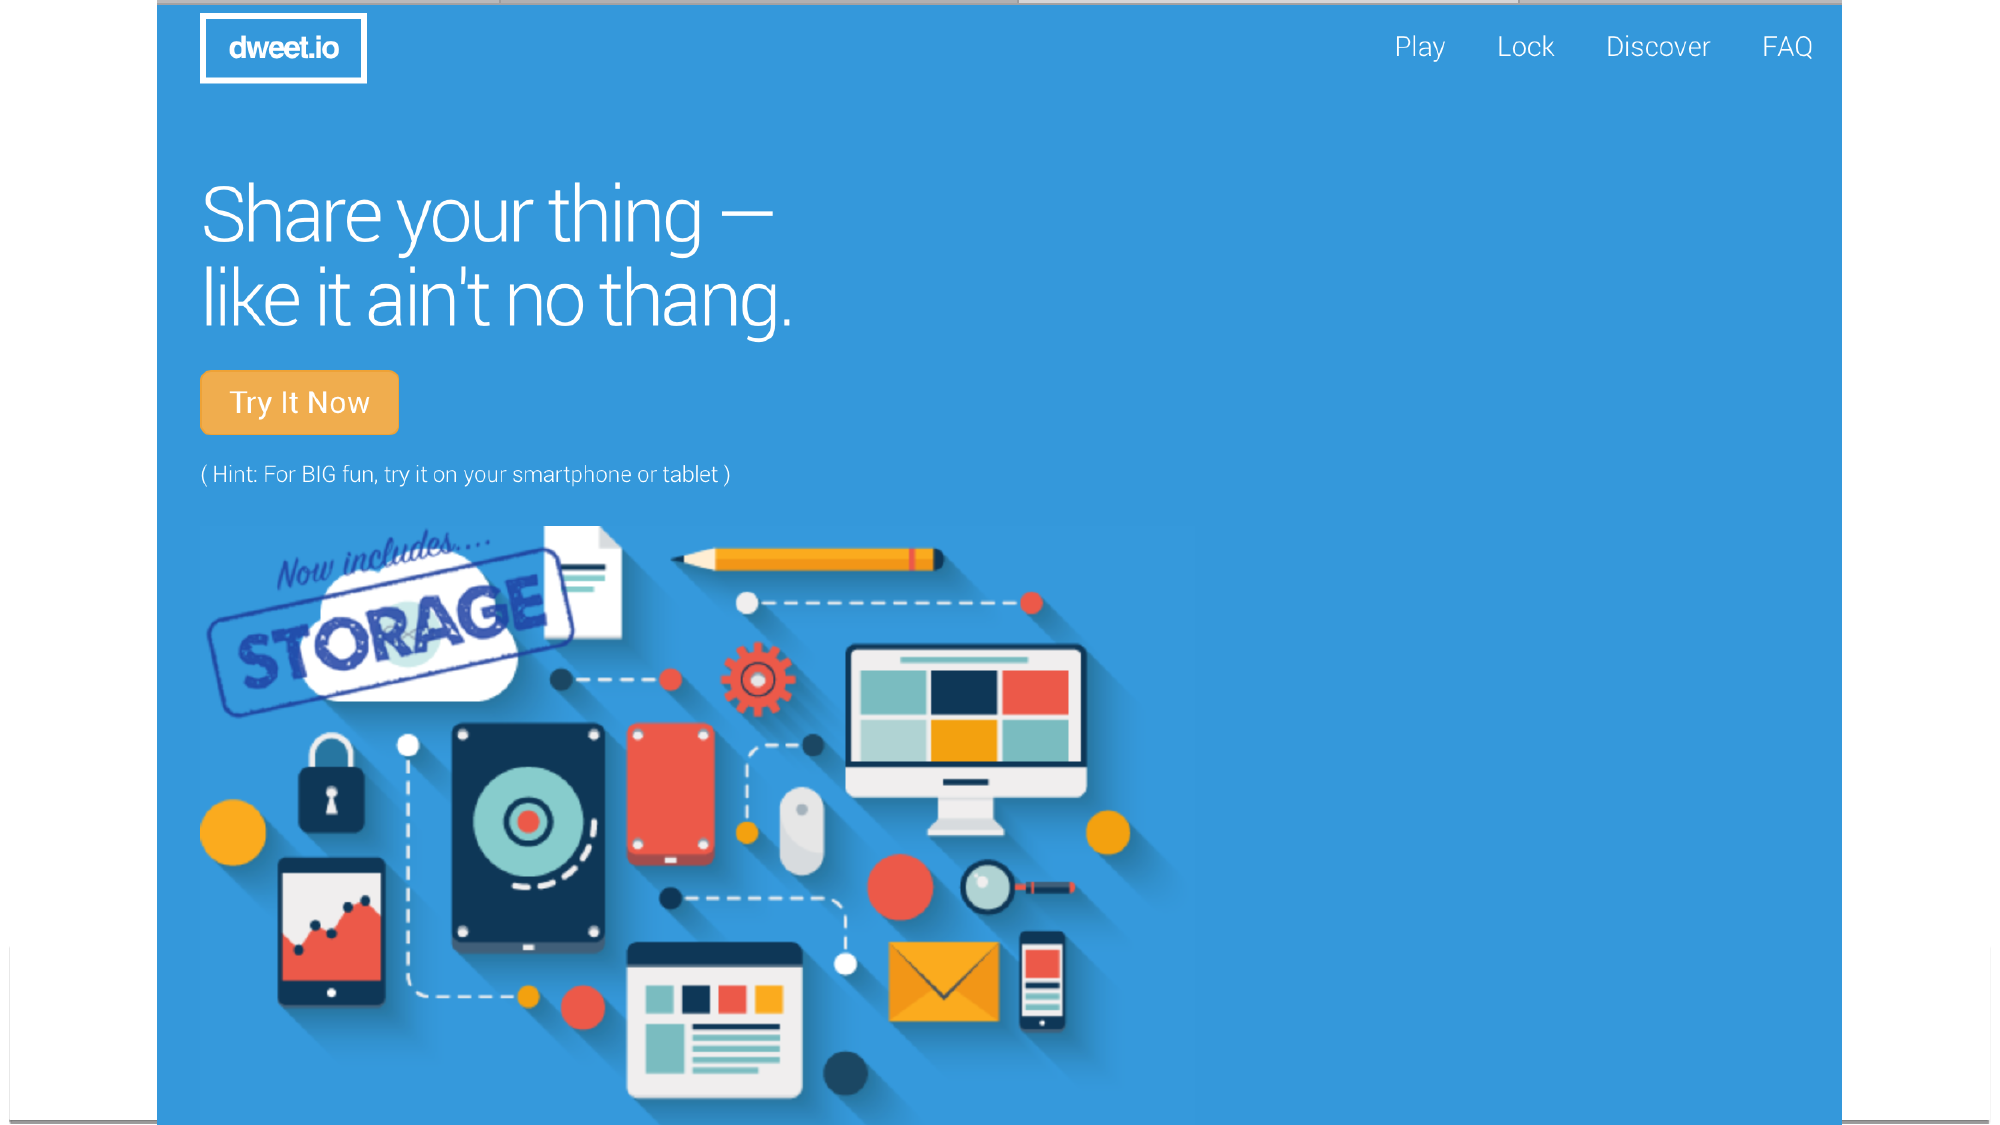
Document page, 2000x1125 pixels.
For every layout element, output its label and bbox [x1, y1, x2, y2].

picture [75, 0, 1842, 1125]
